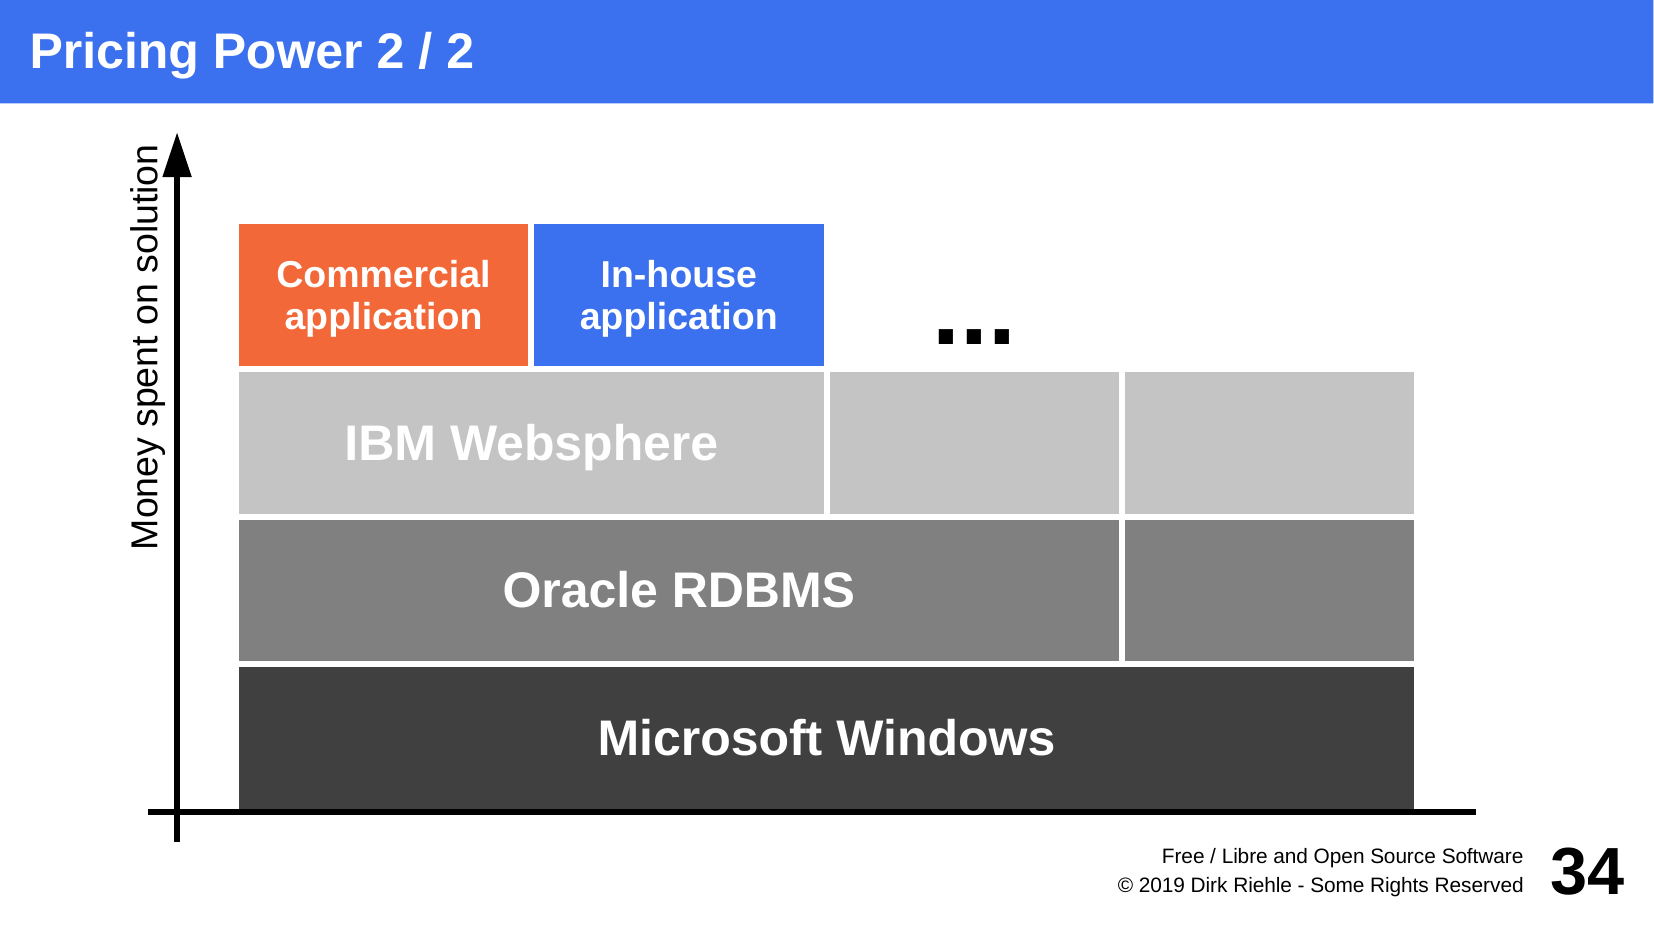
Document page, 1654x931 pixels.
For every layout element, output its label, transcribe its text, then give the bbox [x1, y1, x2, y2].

text_box IBM Websphere [235, 369, 826, 517]
title Pricing Power 2 / 2 [0, 0, 1654, 104]
text_box [826, 369, 1418, 665]
text_box Money spent on solution [88, 132, 178, 813]
text_box Oracle RDBMS [235, 517, 1121, 665]
text_box In-house application [531, 221, 827, 370]
text_box Microsoft Windows [235, 665, 1418, 809]
text_box ... [885, 221, 1063, 369]
text_box Commercial application [236, 221, 531, 369]
